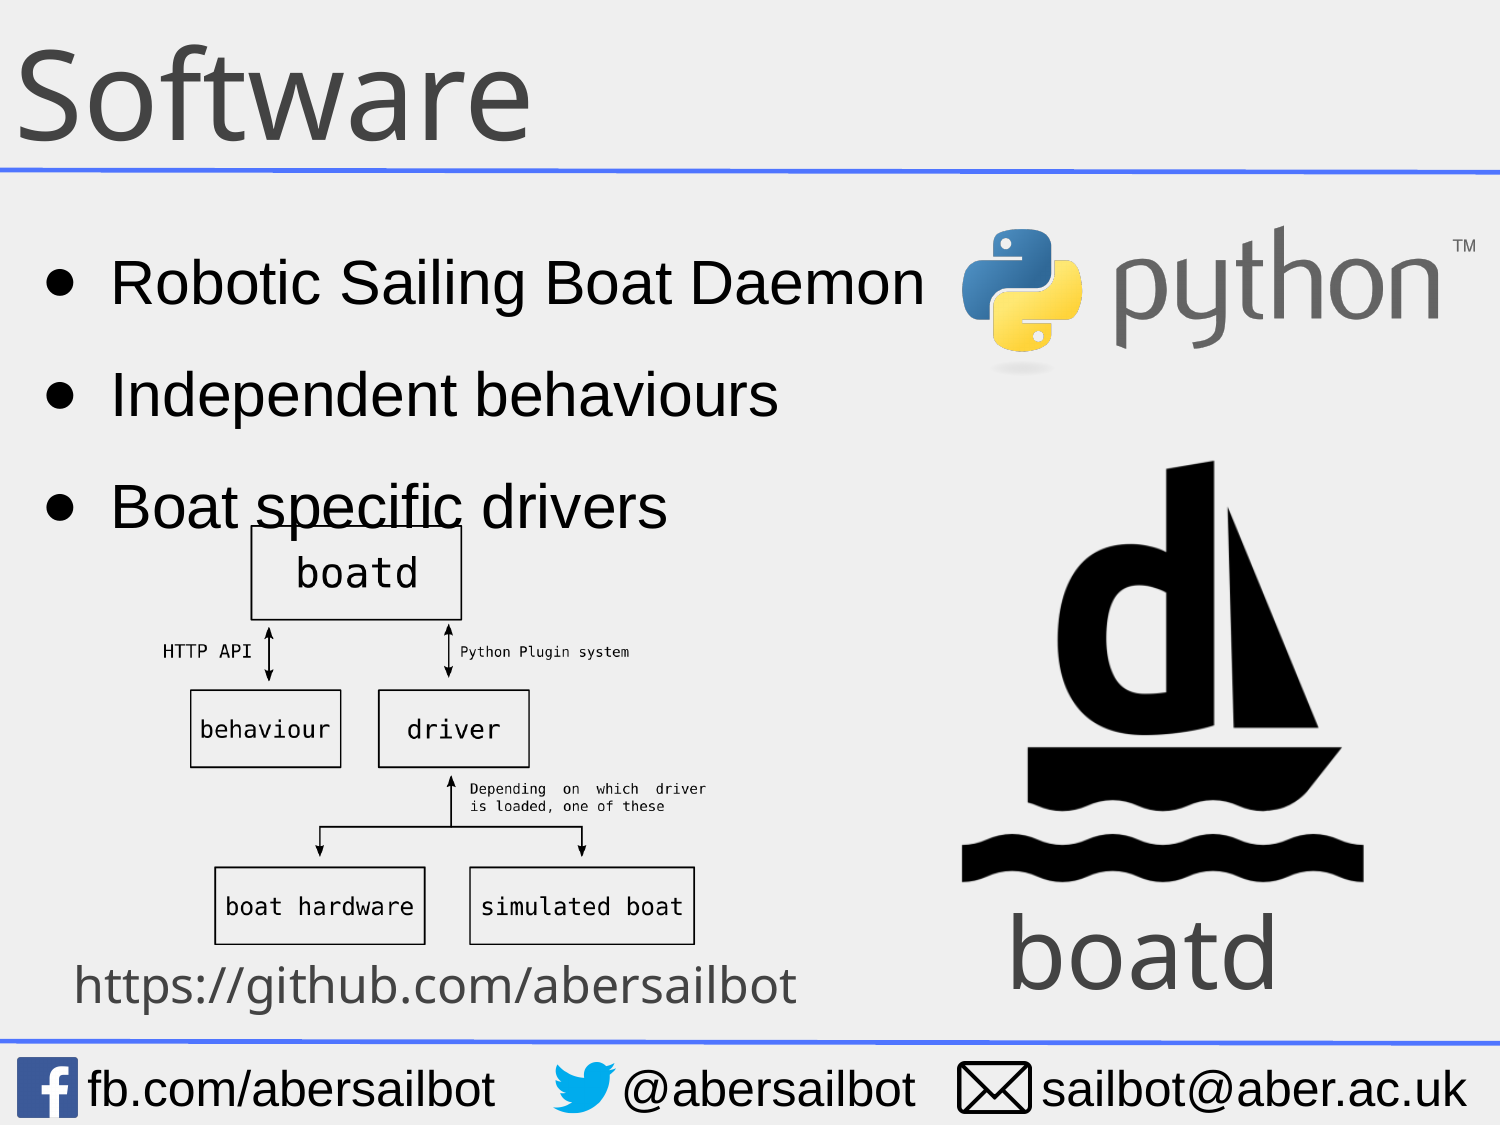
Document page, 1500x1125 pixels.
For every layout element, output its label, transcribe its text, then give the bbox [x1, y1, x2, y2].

text_box boatd [935, 882, 1377, 1016]
text_box fb.com/abersailbot @abersailbot sailbot@aber.ac.uk [0, 1044, 1500, 1125]
picture [553, 1056, 616, 1119]
picture [1014, 222, 1481, 379]
text_box Robotic Sailing Boat Daemon Independent behaviours Boat specific drivers [20, 189, 1014, 546]
text_box Software [0, 0, 1500, 182]
text_box https://github.com/abersailbot [20, 927, 850, 1029]
picture [16, 1056, 79, 1119]
picture [904, 419, 1409, 924]
picture [164, 546, 706, 945]
picture [957, 1061, 1032, 1115]
